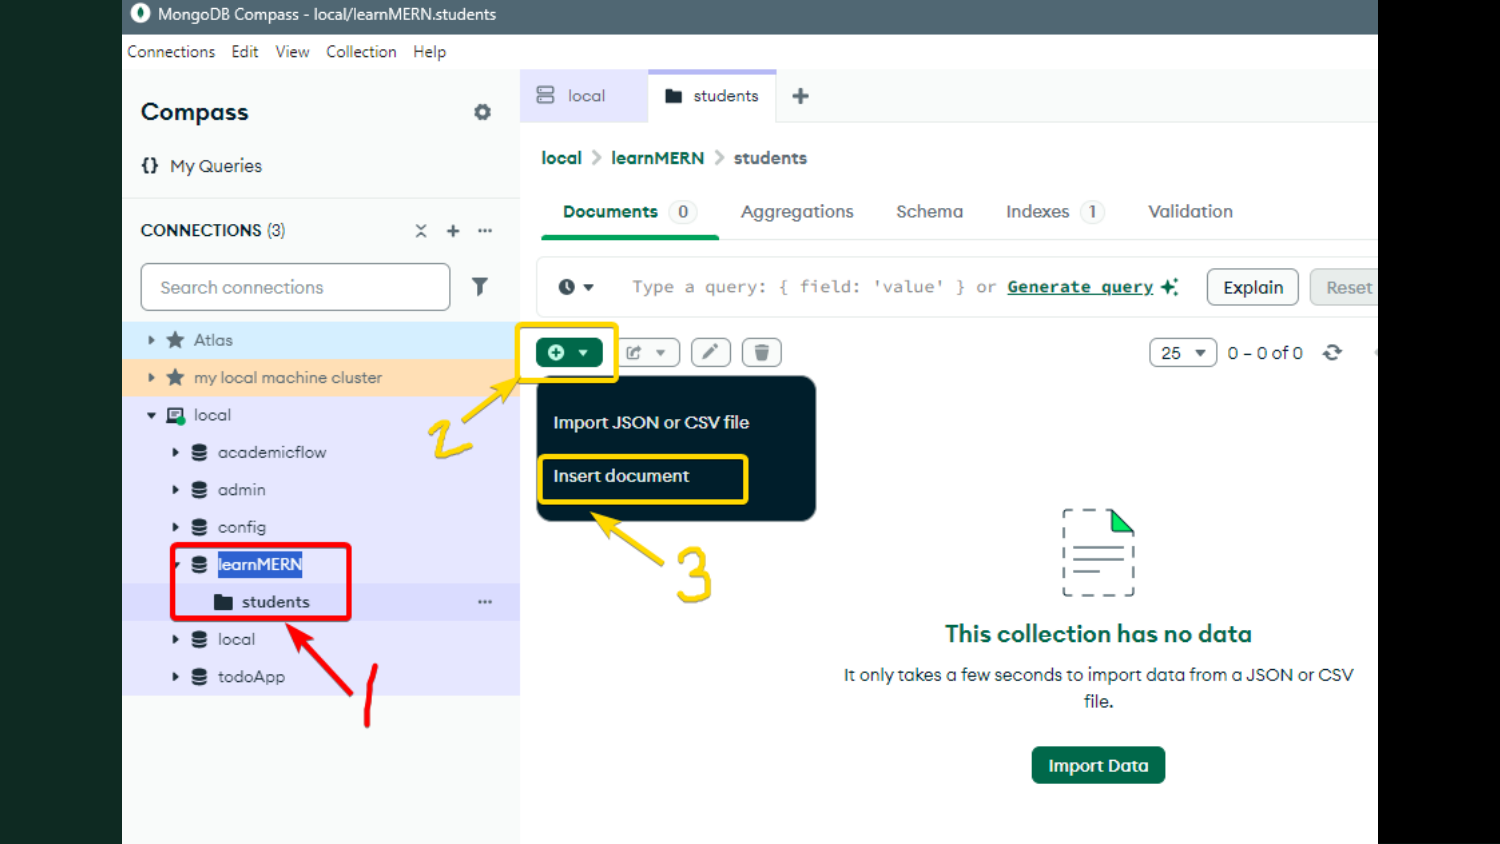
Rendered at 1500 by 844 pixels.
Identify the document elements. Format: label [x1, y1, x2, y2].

picture [122, 0, 1378, 844]
